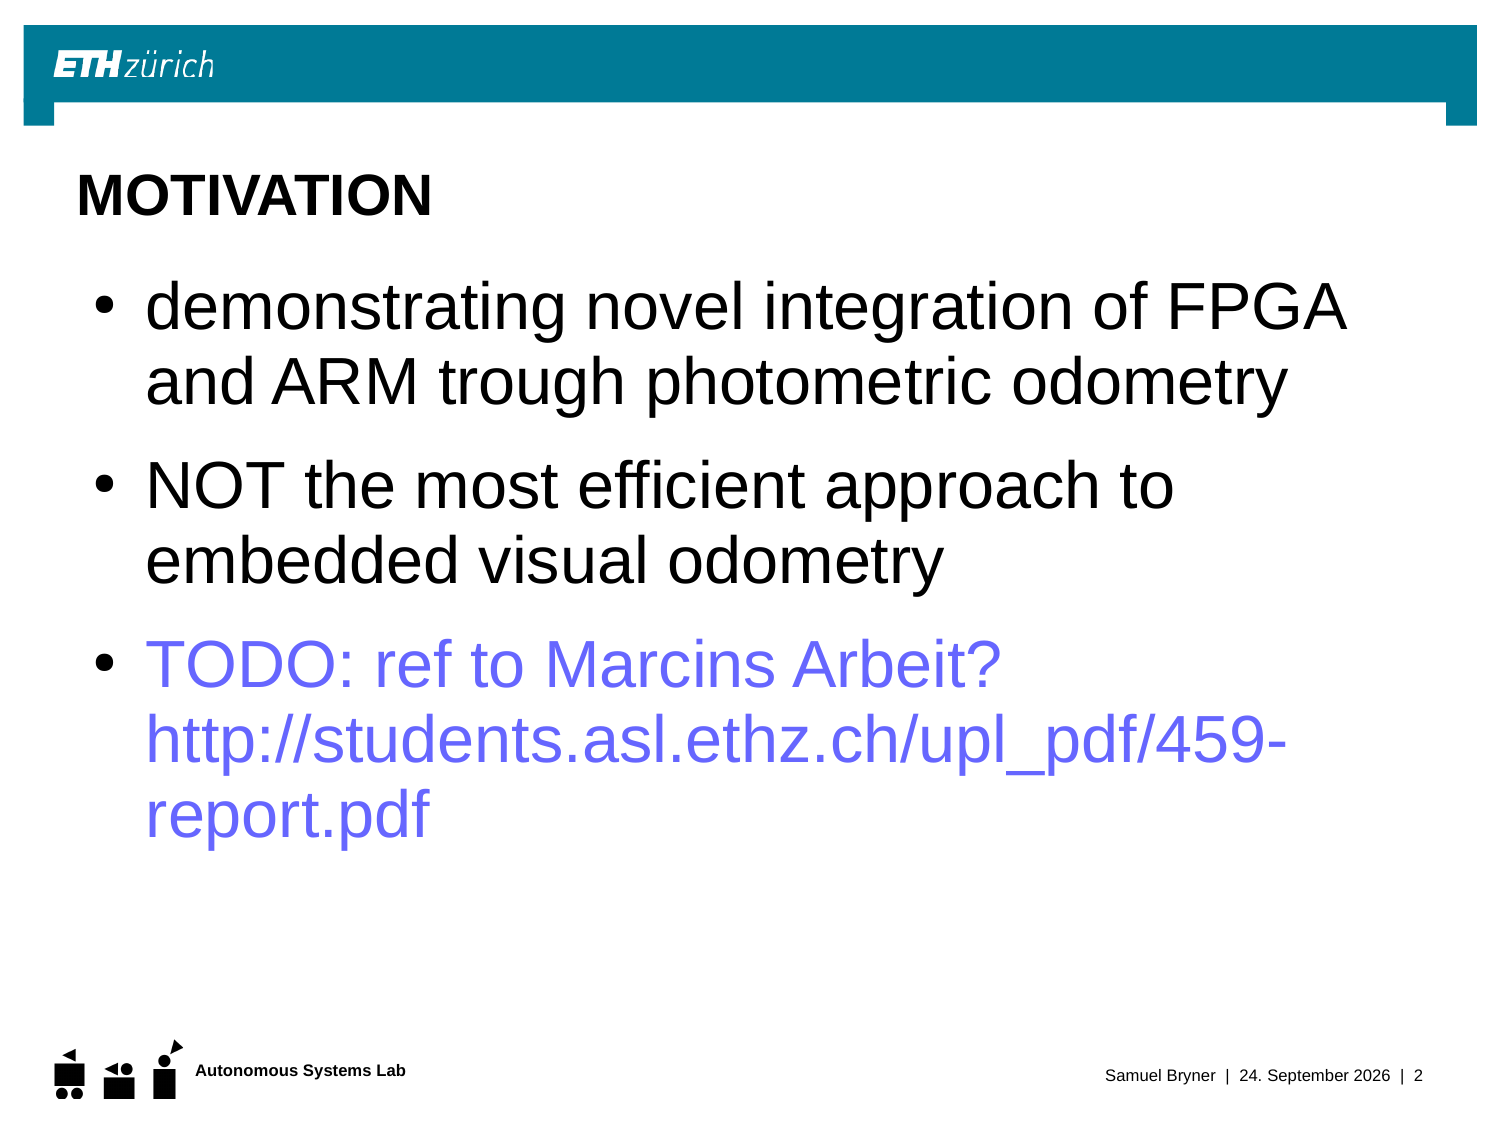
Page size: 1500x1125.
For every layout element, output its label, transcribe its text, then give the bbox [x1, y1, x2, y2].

list demonstrating novel integration of FPGA and ARM trough photometric odometry NOT the most efficient approach to embedded visual odometry TODO: ref to Marcins Arbeit? http://students.asl.ethz.ch/upl_pdf/459-report.pdf [75, 269, 1425, 1016]
title MOTIVATION [53, 101, 1447, 290]
